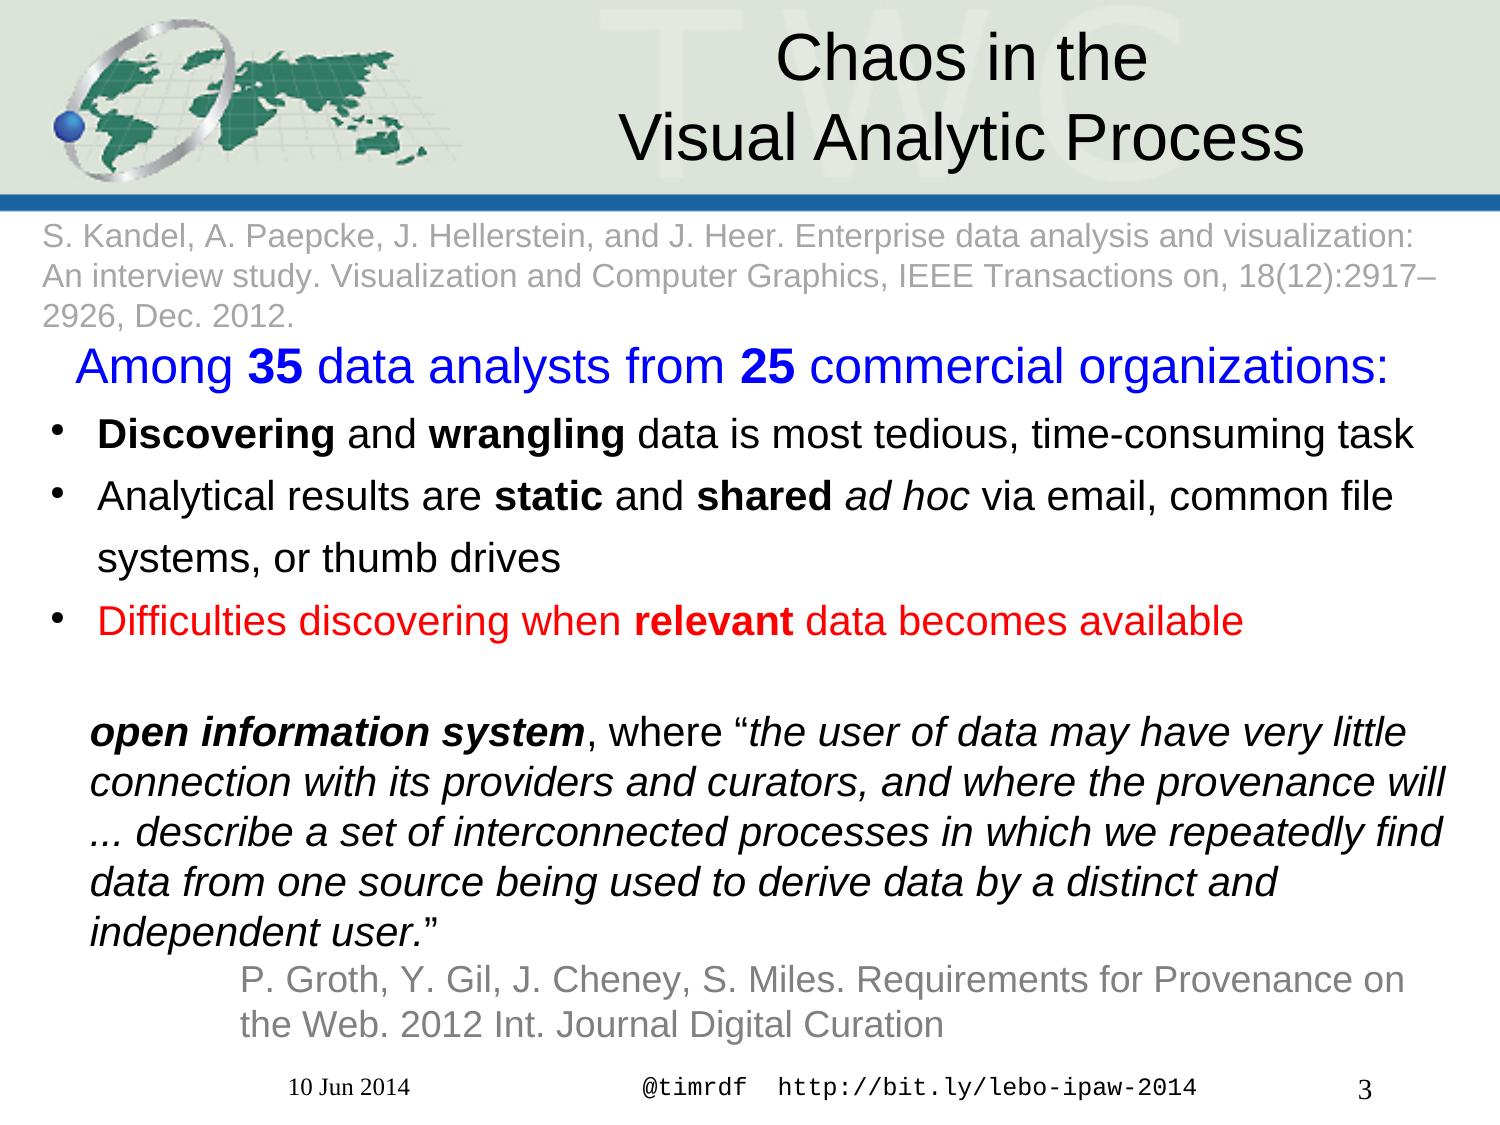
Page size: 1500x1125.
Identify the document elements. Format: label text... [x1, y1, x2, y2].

text_box open information system, where “the user of data may have very little connection with its providers and curators, and where the provenance will ... describe a set of interconnected processes in which we repeatedly find data from one source being used to derive data by a distinct and independent user.” P. Groth, Y. Gil, J. Cheney, S. Miles. Requirements for Provenance on the Web. 2012 Int. Journal Digital Curation [75, 697, 1471, 1052]
text_box Among 35 data analysts from 25 commercial organizations: Discovering and wrangling data is most tedious, time-consuming task Analytical results are static and shared ad hoc via email, common file systems, or thumb drives Difficulties discovering when relevant data becomes available [35, 342, 1431, 870]
text_box S. Kandel, A. Paepcke, J. Hellerstein, and J. Heer. Enterprise data analysis and visualization: An interview study. Visualization and Computer Graphics, IEEE Transactions on, 18(12):2917–2926, Dec. 2012. [27, 206, 1469, 342]
title Chaos in the Visual Analytic Process [424, 0, 1500, 188]
picture [0, 0, 1500, 212]
